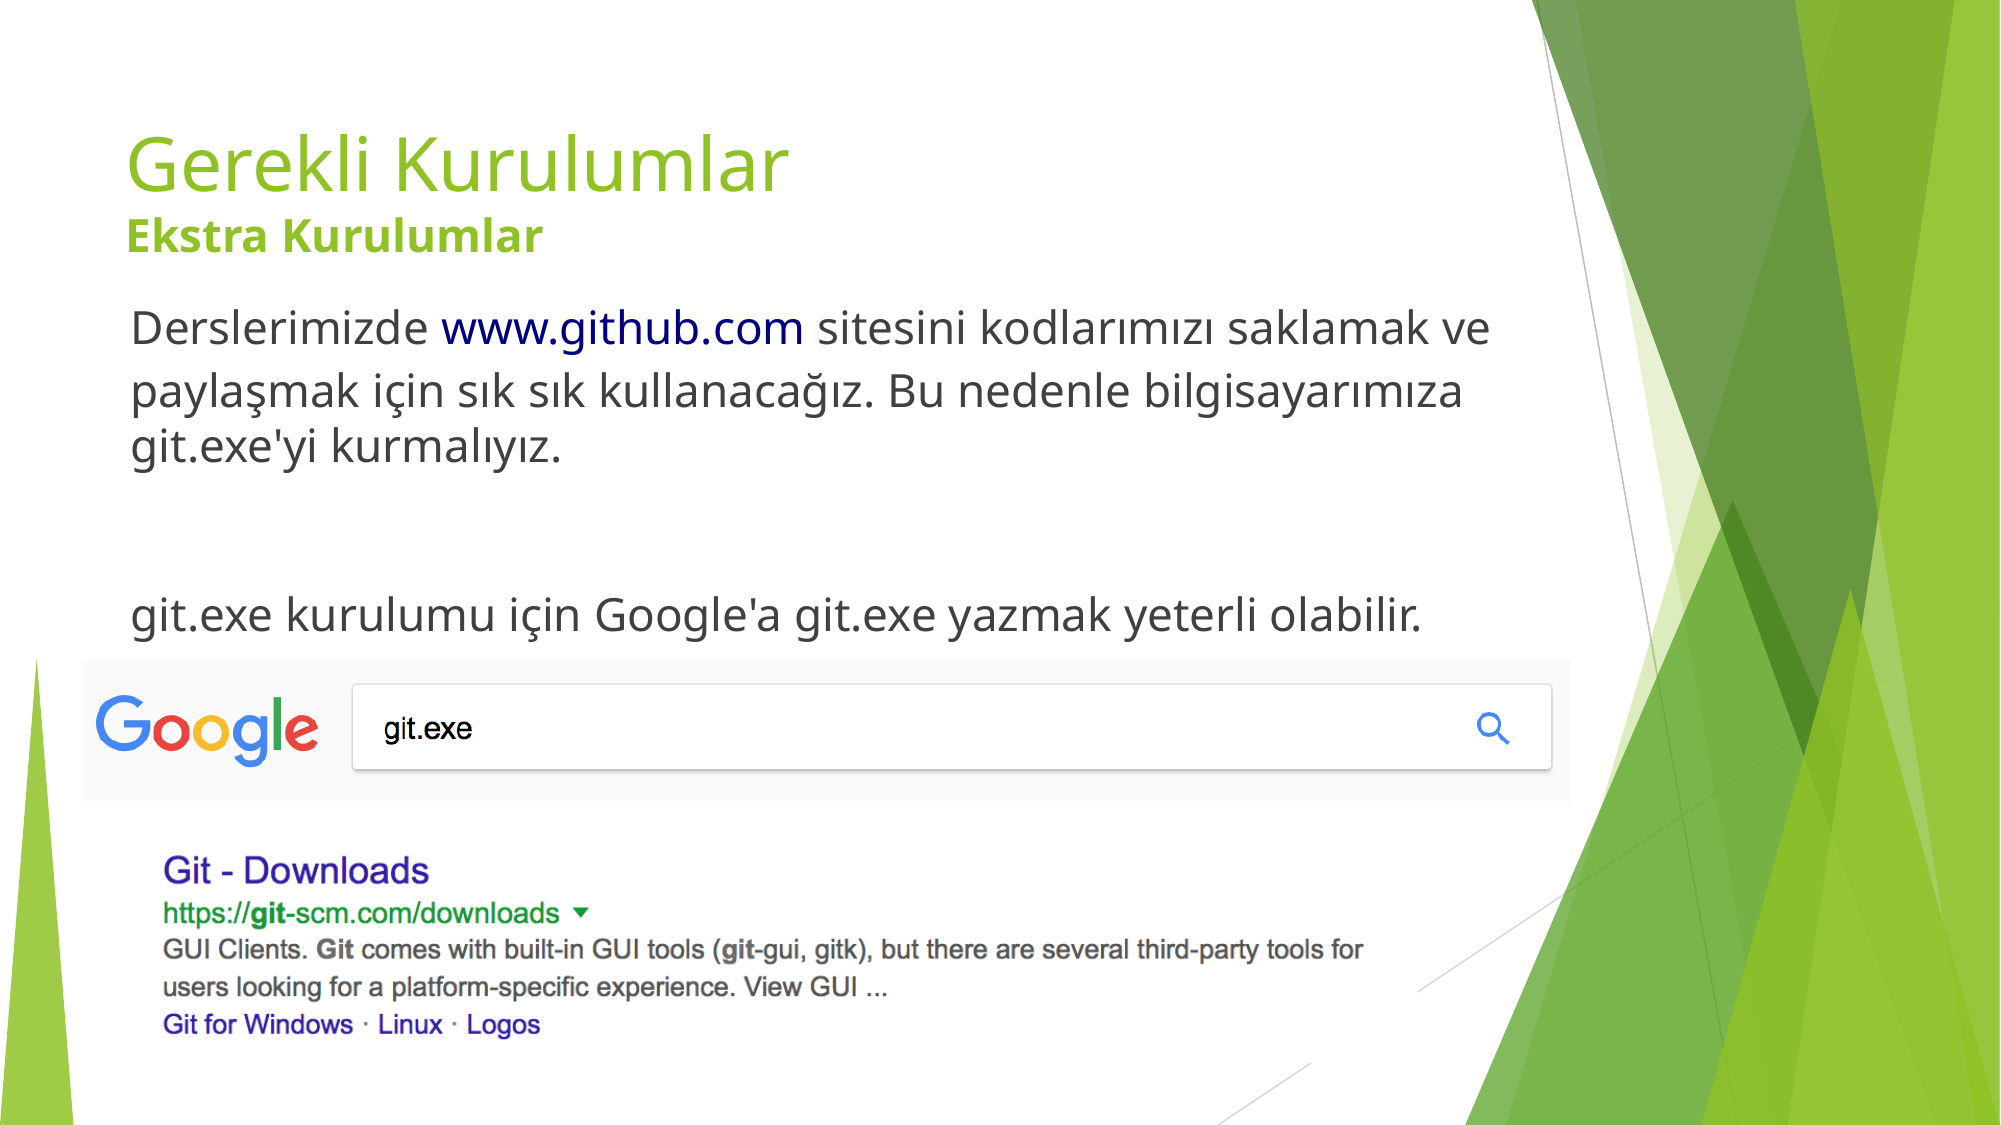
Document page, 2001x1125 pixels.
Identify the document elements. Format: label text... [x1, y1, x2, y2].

list Derslerimizde www.github.com sitesini kodlarımızı saklamak ve paylaşmak için sık sık kullanacağız. Bu nedenle bilgisayarımıza git.exe'yi kurmalıyız. git.exe kurulumu için Google'a git.exe yazmak yeterli olabilir. [115, 291, 1612, 928]
title Gerekli Kurulumlar Ekstra Kurulumlar [111, 109, 1522, 326]
picture [146, 823, 1418, 1063]
picture [82, 660, 1571, 801]
